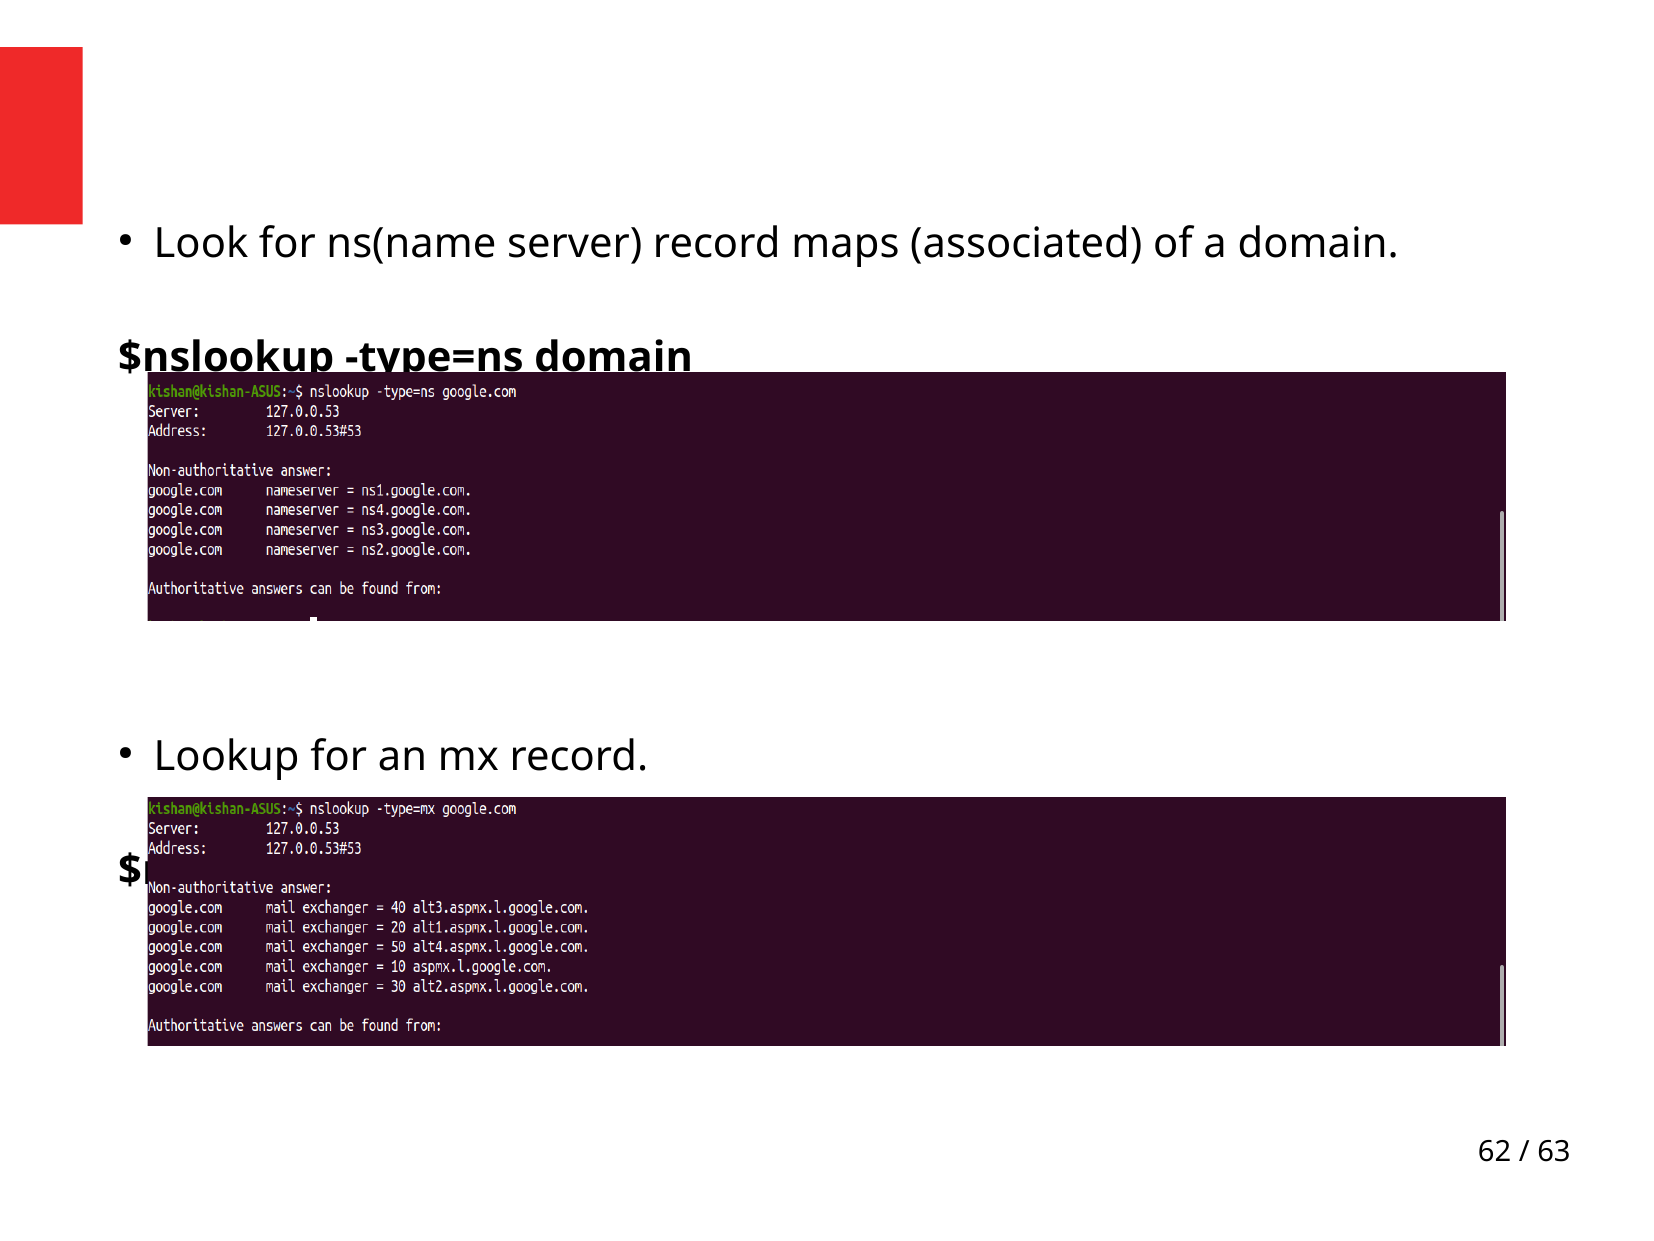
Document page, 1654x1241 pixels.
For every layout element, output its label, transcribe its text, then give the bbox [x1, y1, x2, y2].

picture [147, 797, 1506, 1046]
picture [147, 372, 1506, 621]
subtitle Look for ns(name server) record maps (associated) of a domain. $nslookup -type=ns domain Lookup for an mx record. $nslookup -type=mx domain Similarly look for a record (-type=a), txt record (-type=txt), etc. [118, 212, 1536, 1241]
